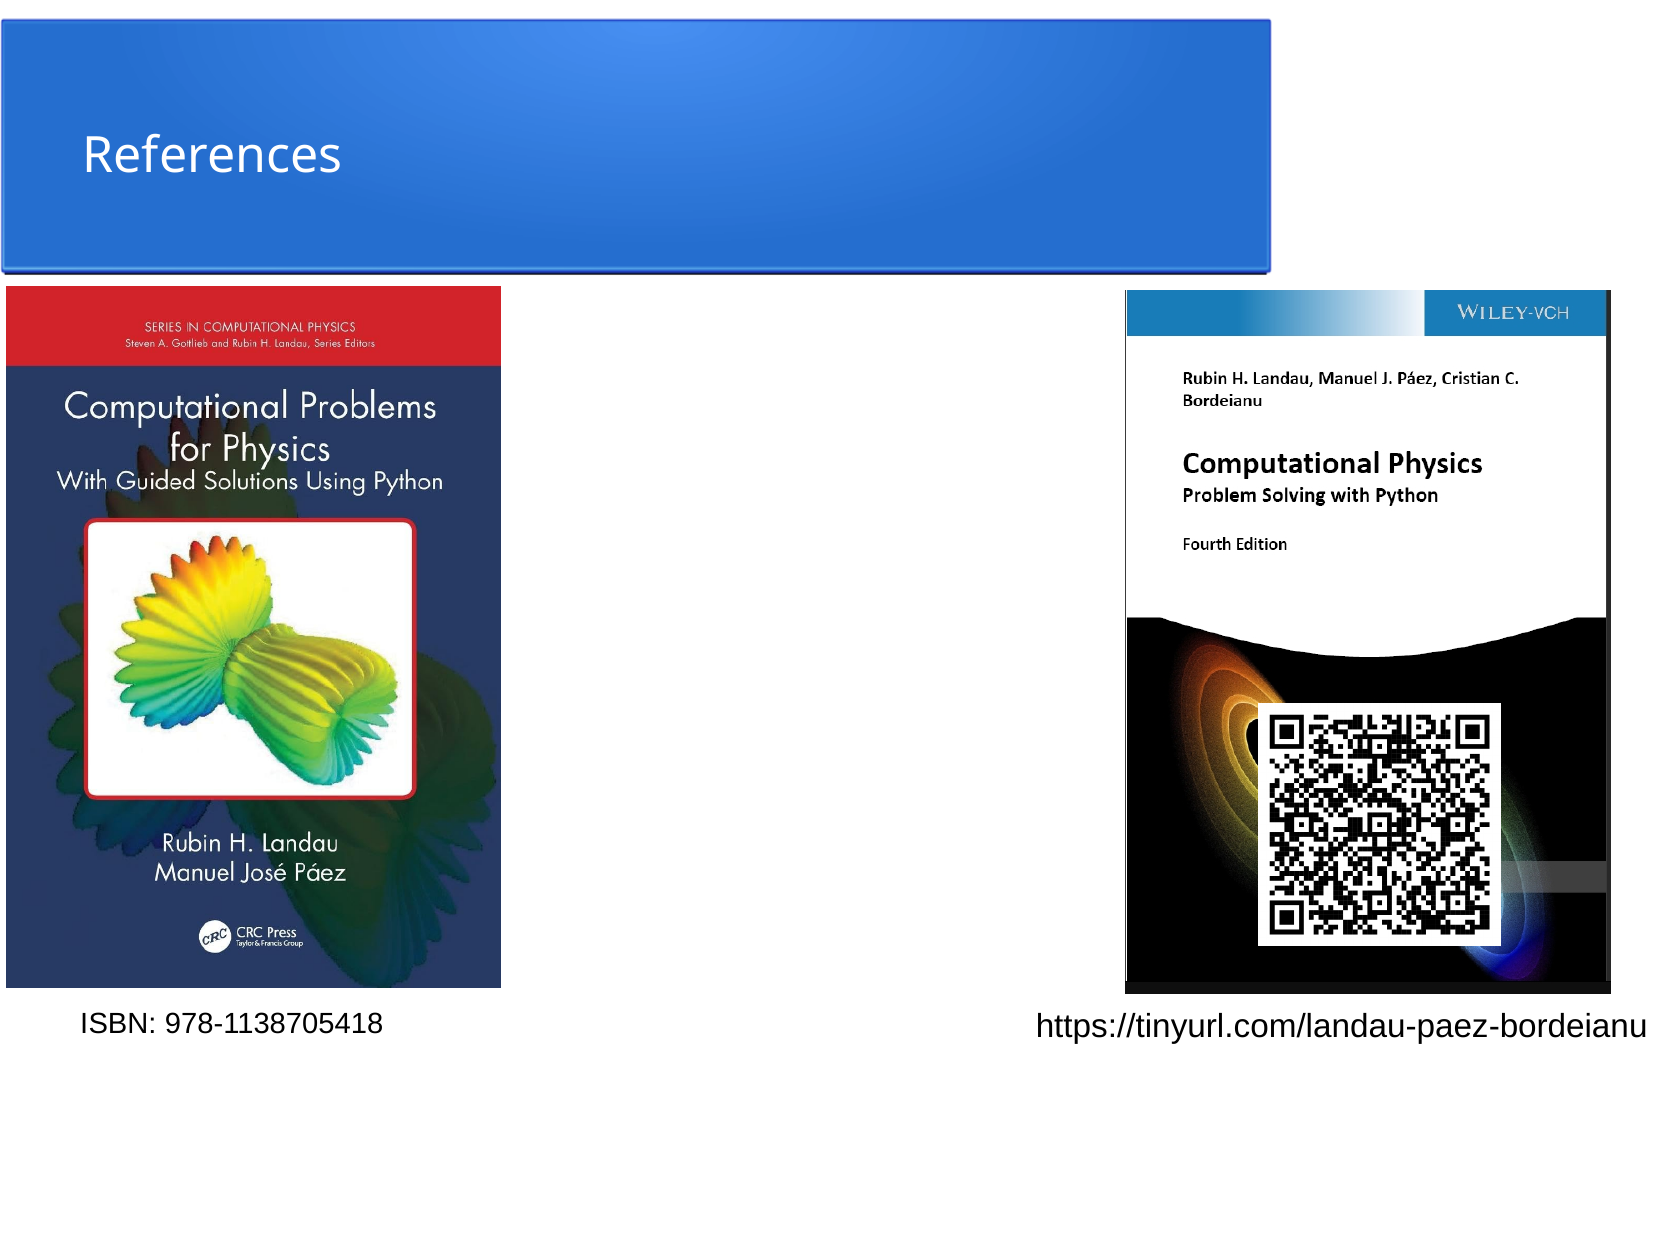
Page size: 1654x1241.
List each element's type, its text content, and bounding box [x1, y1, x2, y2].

picture [1125, 290, 1611, 994]
text_box https://tinyurl.com/landau-paez-bordeianu [1021, 999, 1654, 1057]
text_box References [82, 49, 1571, 257]
picture [0, 17, 1275, 281]
picture [6, 285, 502, 990]
text_box ISBN: 978-1138705418 [65, 999, 458, 1081]
